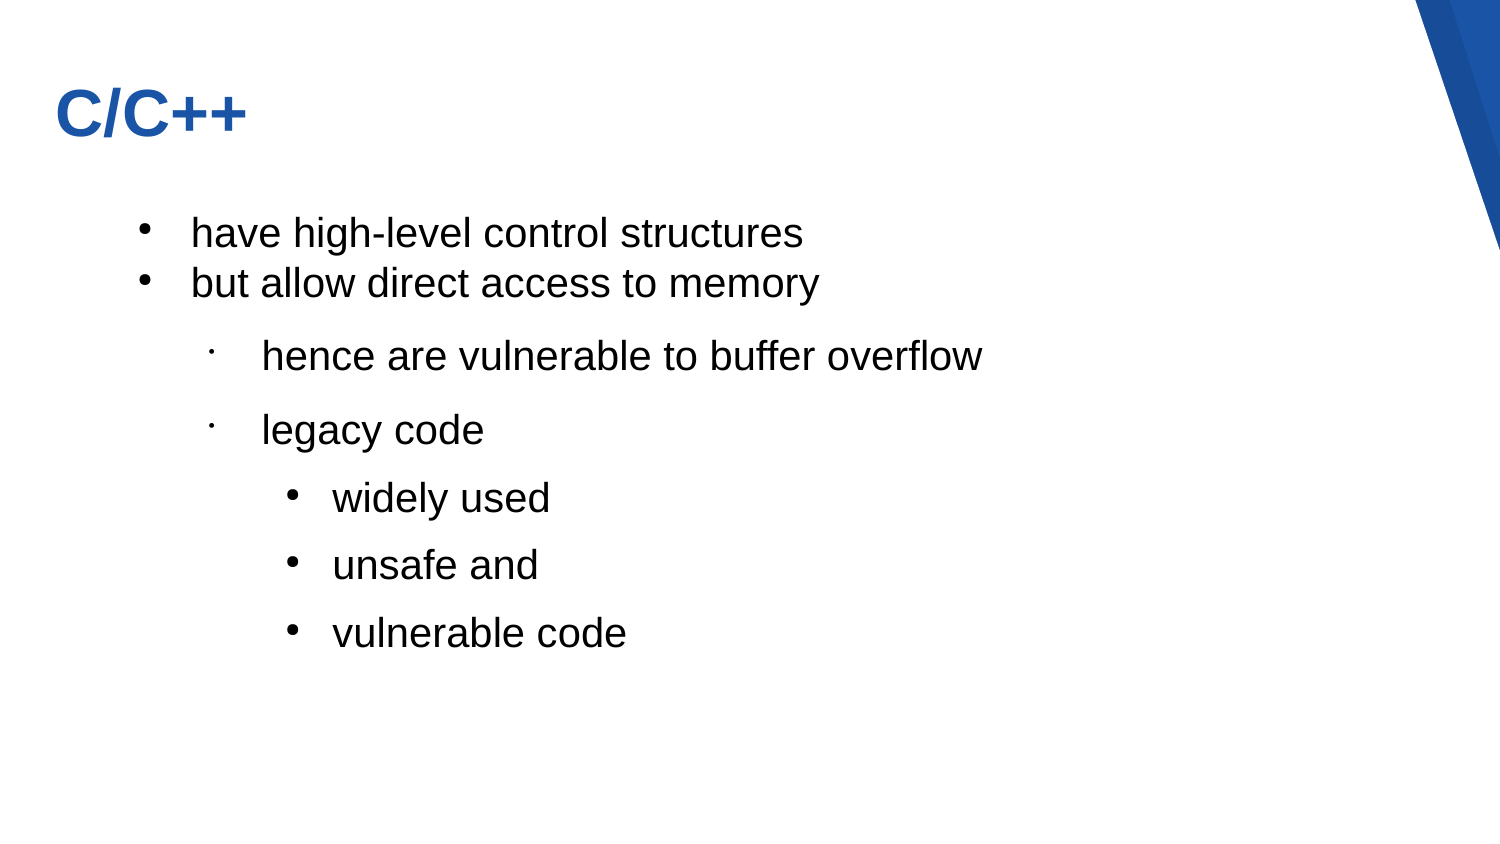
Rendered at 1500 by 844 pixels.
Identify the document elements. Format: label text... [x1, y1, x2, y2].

title C/C++ [40, 97, 1306, 166]
list have high-level control structures but allow direct access to memory hence are vulnerable to buffer overflow legacy code widely used unsafe and vulnerable code [105, 190, 1388, 691]
